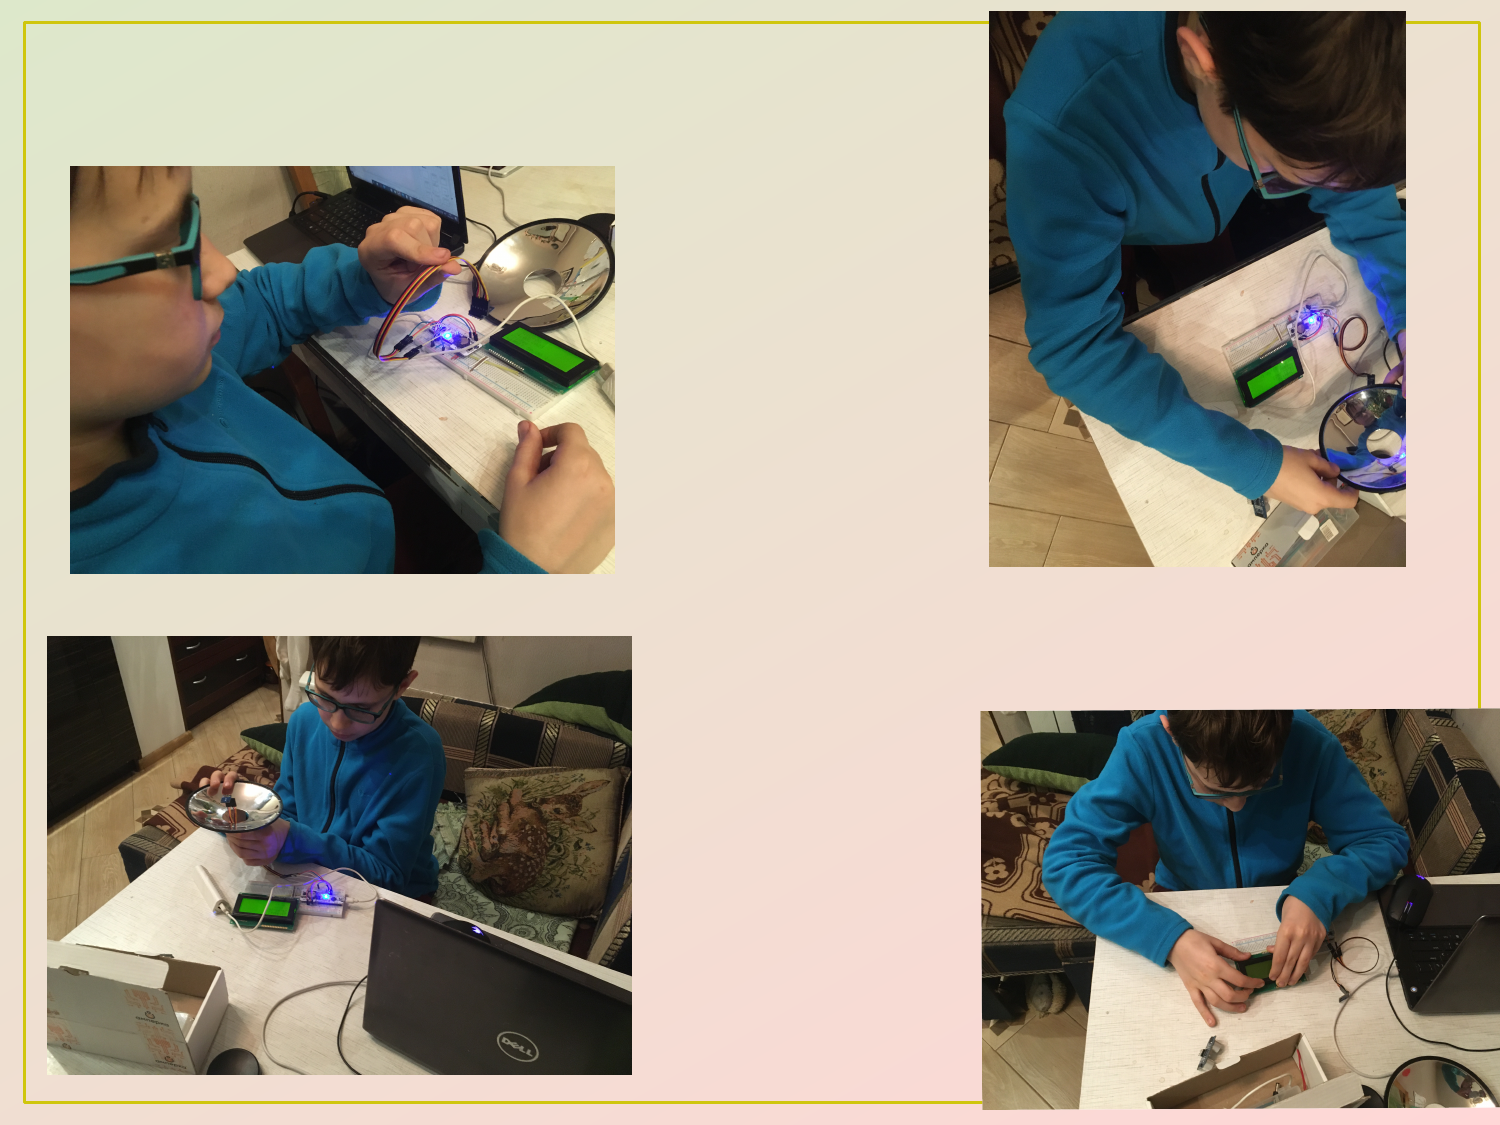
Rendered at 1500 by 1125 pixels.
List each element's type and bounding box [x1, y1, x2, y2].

picture [70, 166, 615, 575]
picture [47, 636, 632, 1075]
picture [989, 11, 1406, 567]
picture [980, 708, 1500, 1110]
